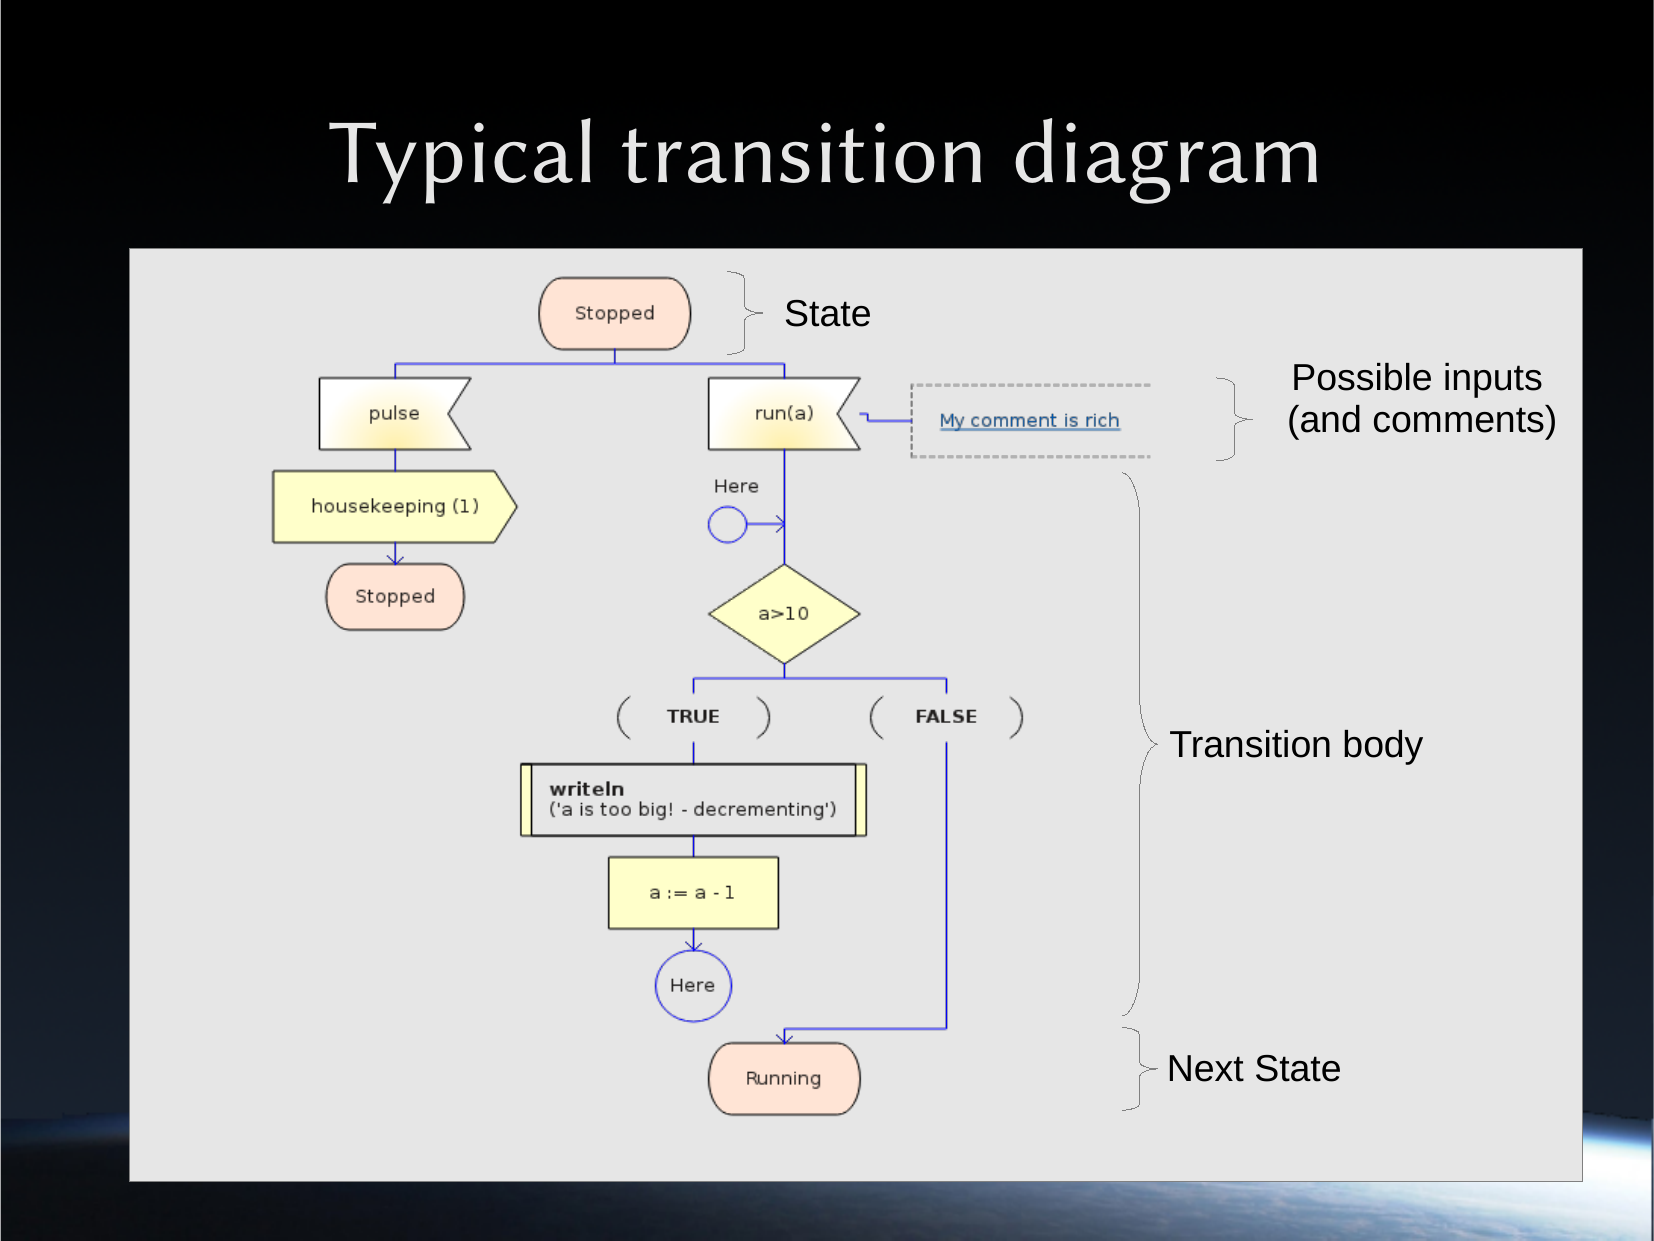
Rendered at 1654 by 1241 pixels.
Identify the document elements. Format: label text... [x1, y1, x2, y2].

text_box State [727, 271, 763, 355]
text_box Possible inputs (and comments) [1216, 377, 1253, 461]
text_box Next State [1122, 1027, 1158, 1111]
picture [0, 0, 1654, 1241]
text_box [129, 248, 1583, 1182]
title Typical transition diagram [82, 49, 1571, 257]
text_box Transition body [1122, 472, 1158, 1016]
